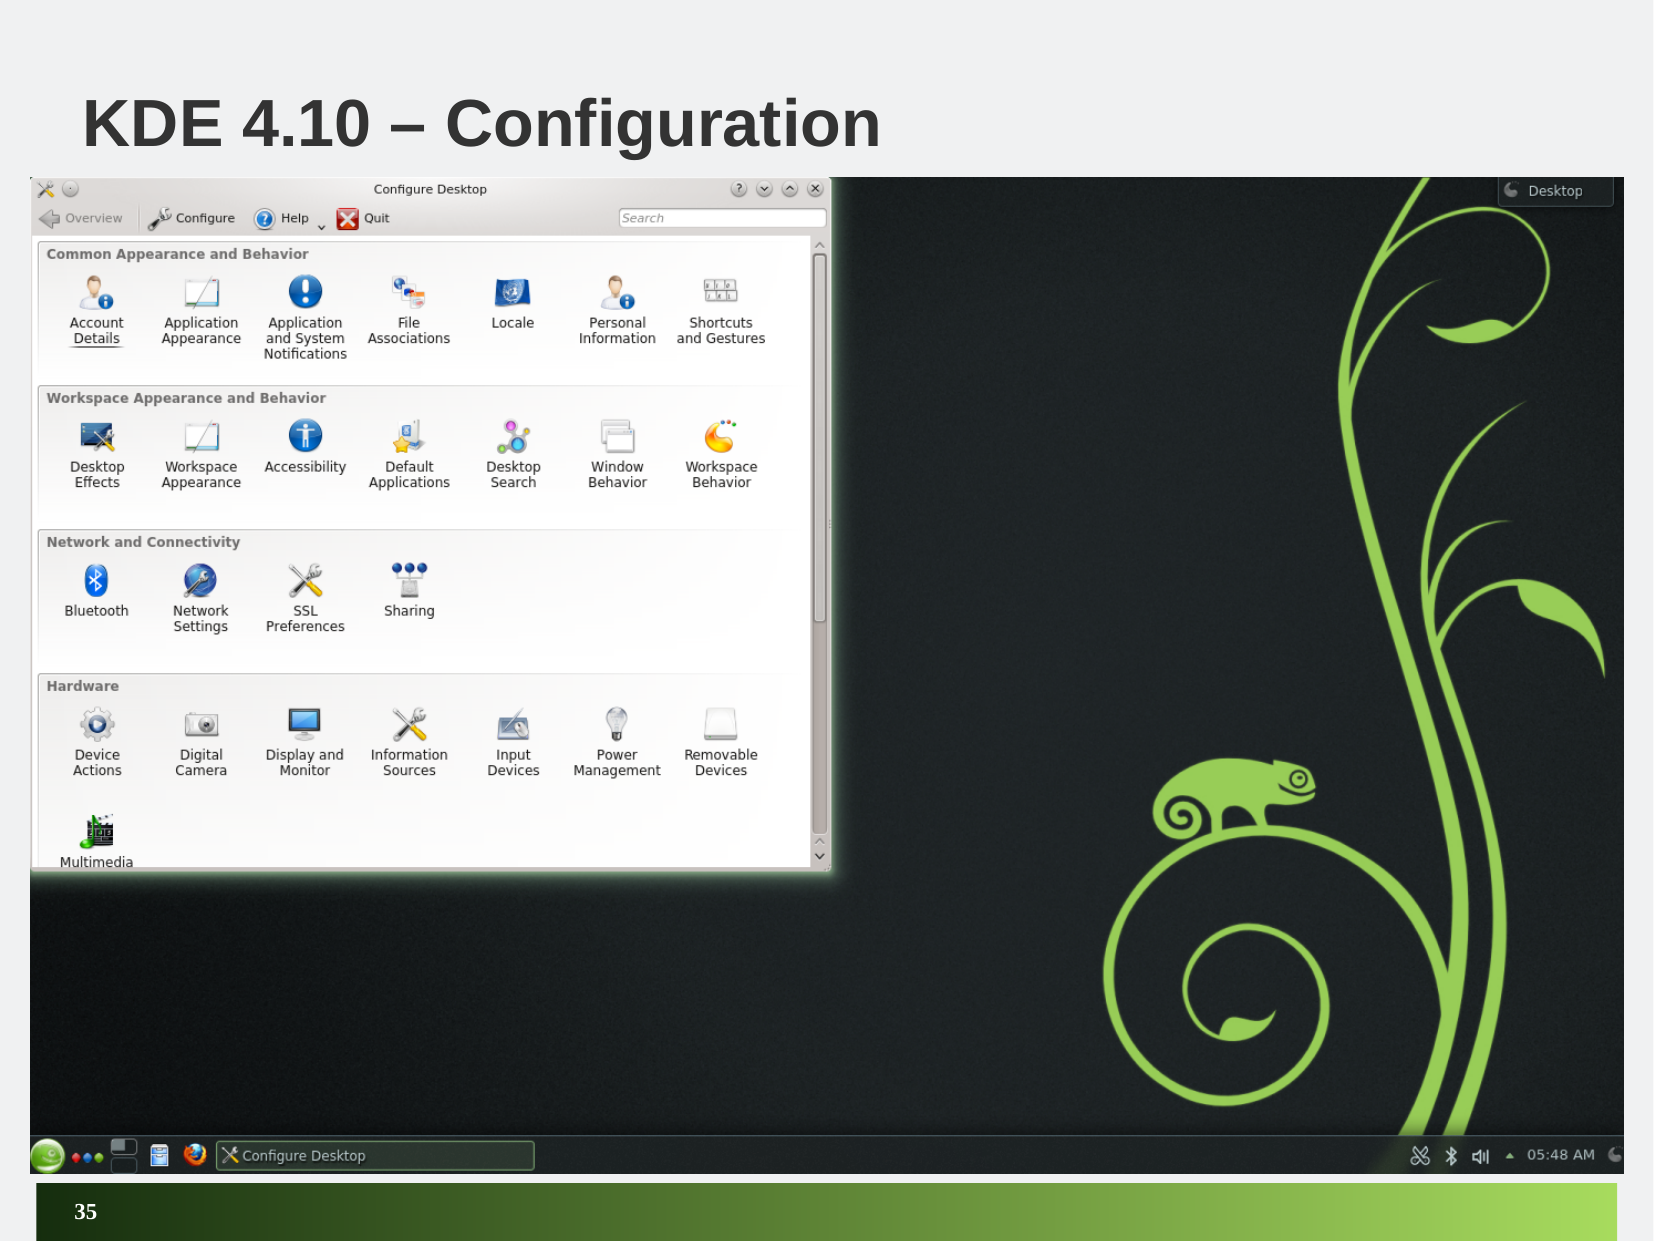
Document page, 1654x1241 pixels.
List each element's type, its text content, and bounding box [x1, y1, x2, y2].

picture [0, 0, 1654, 1241]
title KDE 4.10 – Configuration [82, 49, 1571, 177]
